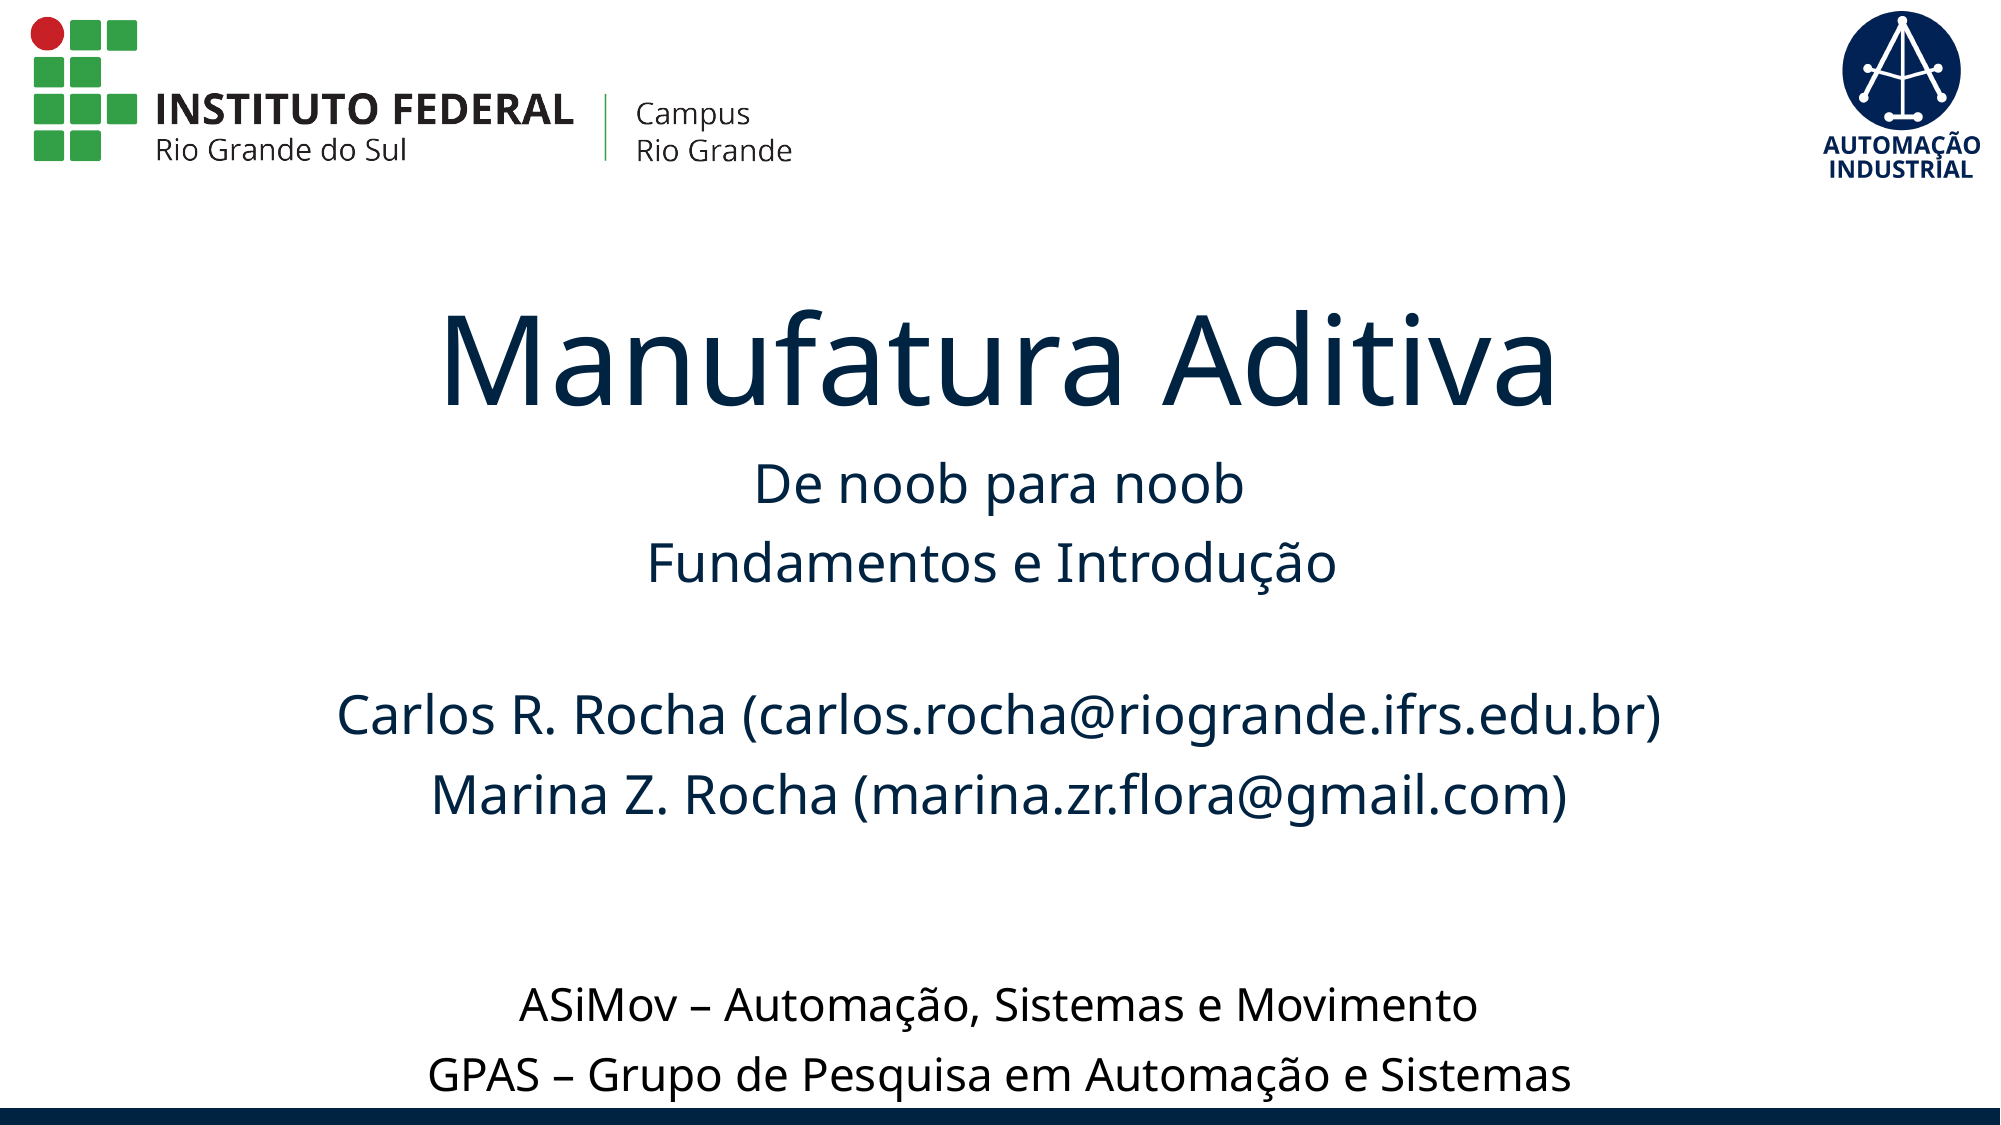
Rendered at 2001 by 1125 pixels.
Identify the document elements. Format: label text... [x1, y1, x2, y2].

text_box Carlos R. Rocha (carlos.rocha@riogrande.ifrs.edu.br) Marina Z. Rocha (marina.zr.flora@gmail.com) [90, 680, 1910, 874]
text_box [0, 1108, 2000, 1125]
picture [27, 14, 796, 166]
picture [1823, 11, 1980, 178]
text_box ASiMov – Automação, Sistemas e Movimento GPAS – Grupo de Pesquisa em Automação e Sistemas [354, 974, 1645, 1108]
text_box De noob para noob Fundamentos e Introdução [520, 449, 1480, 591]
text_box Manufatura Aditiva [384, 265, 1615, 440]
